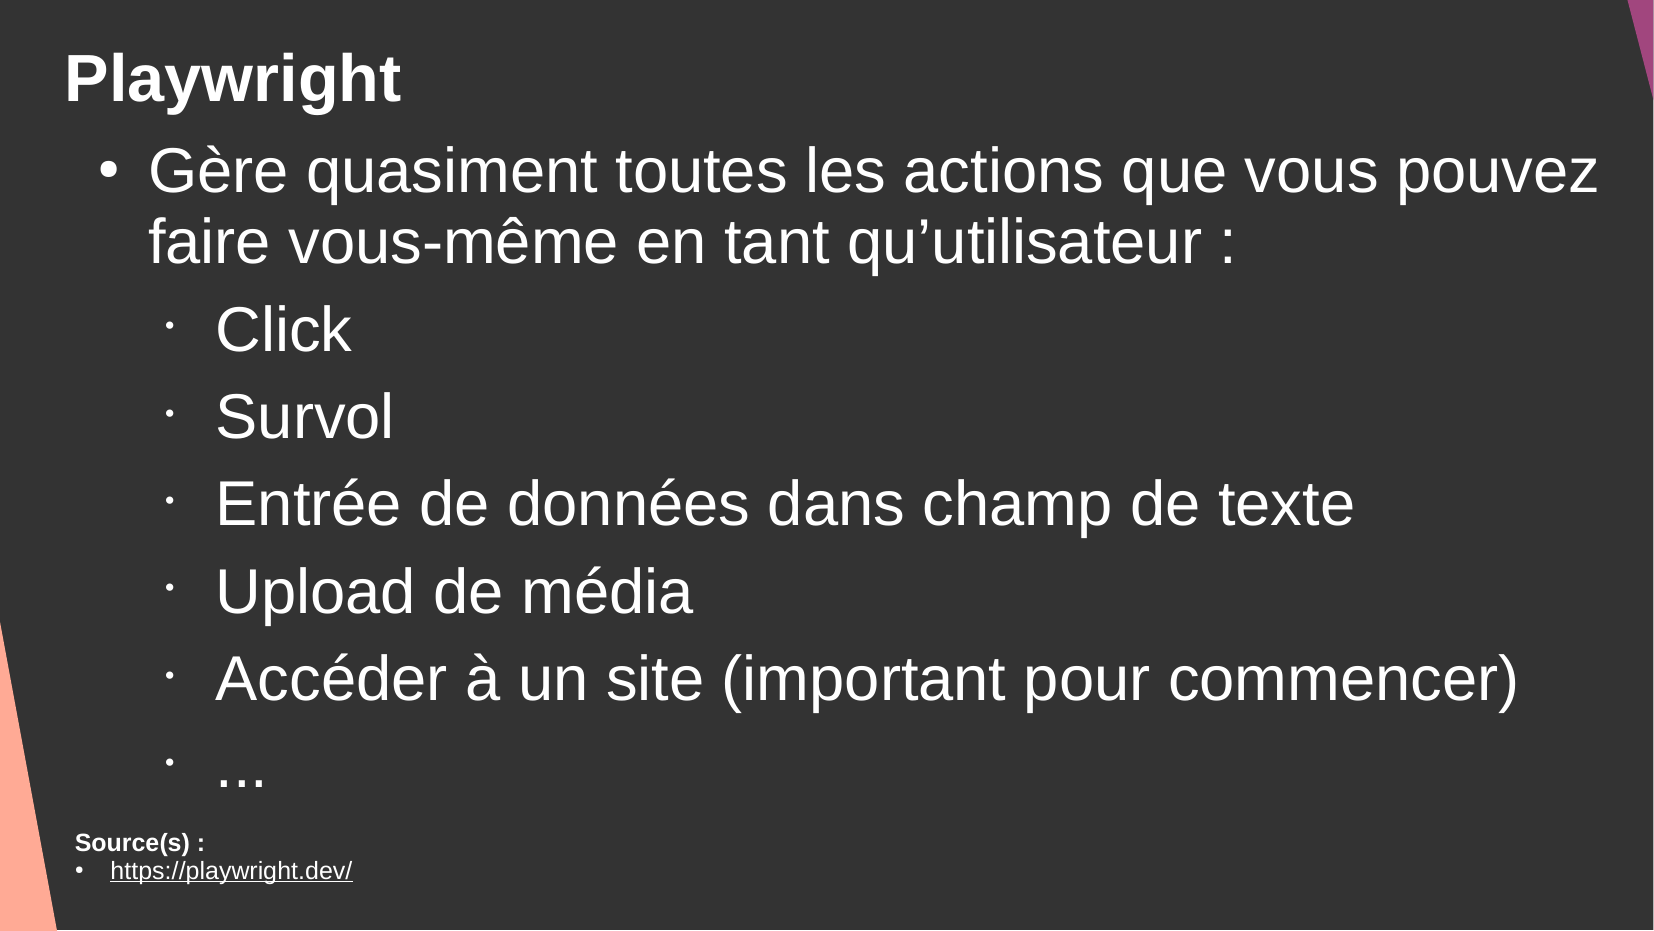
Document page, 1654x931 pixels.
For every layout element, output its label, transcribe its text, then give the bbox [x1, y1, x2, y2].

text_box Source(s) : https://playwright.dev/ [60, 821, 1546, 906]
list Gère quasiment toutes les actions que vous pouvez faire vous-même en tant qu’utilisateur : Click Survol Entrée de données dans champ de texte Upload de média Accéder à un site (important pour commencer) ... [80, 135, 1620, 804]
title Playwright [64, 40, 1635, 116]
text_box [0, 621, 58, 931]
text_box [1627, 0, 1654, 103]
